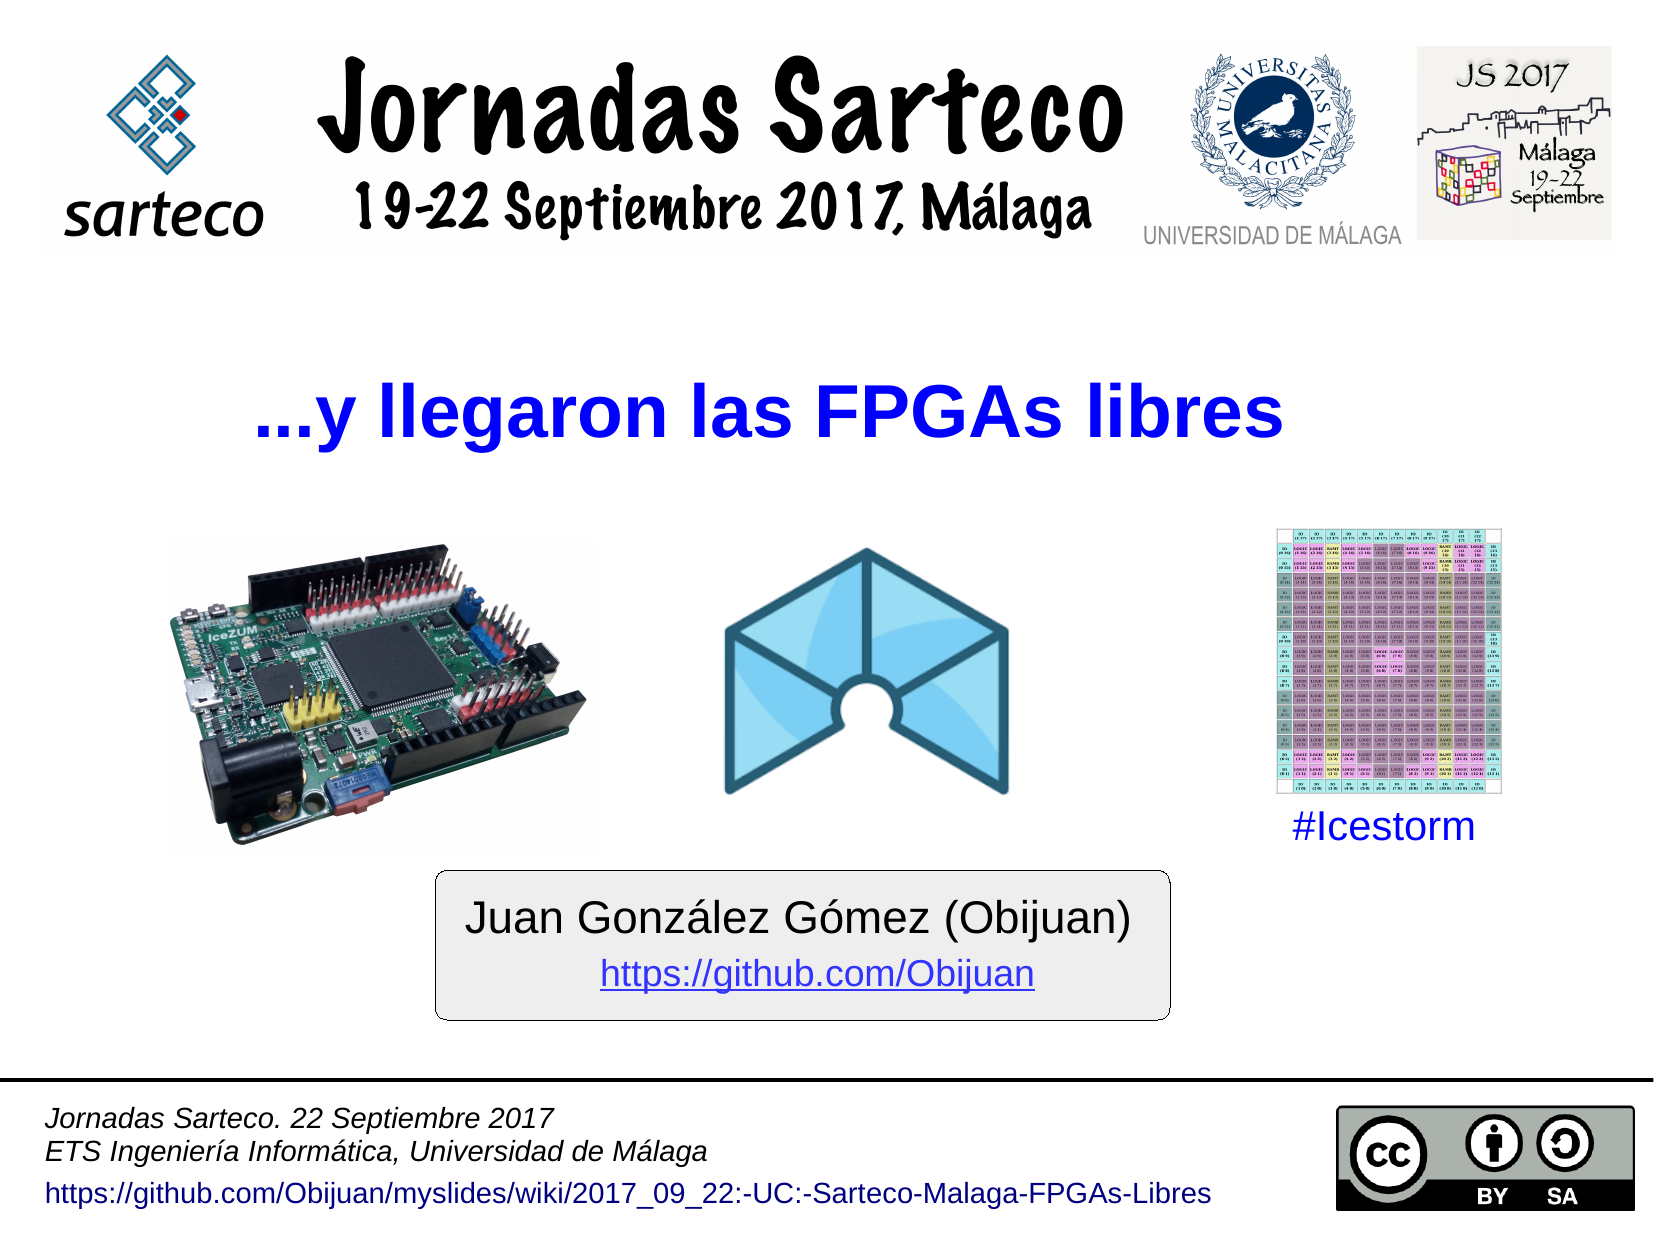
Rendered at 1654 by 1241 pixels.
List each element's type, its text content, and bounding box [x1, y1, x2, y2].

text_box https://github.com/Obijuan [585, 945, 1051, 1002]
picture [165, 539, 597, 856]
text_box [435, 870, 1171, 1021]
picture [41, 36, 1621, 256]
text_box Jornadas Sarteco. 22 Septiembre 2017 ETS Ingeniería Informática, Universidad de Málaga [30, 1095, 826, 1170]
text_box https://github.com/Obijuan/myslides/wiki/2017_09_22:-UC:-Sarteco-Malaga-FPGAs-Libres [30, 1170, 1261, 1225]
picture [1336, 1094, 1636, 1221]
text_box Juan González Gómez (Obijuan) [450, 885, 1171, 976]
text_box #Icestorm [1277, 795, 1503, 871]
title ...y llegaron las FPGAs libres [120, 300, 1441, 523]
picture [713, 518, 1021, 826]
picture [1275, 527, 1503, 796]
